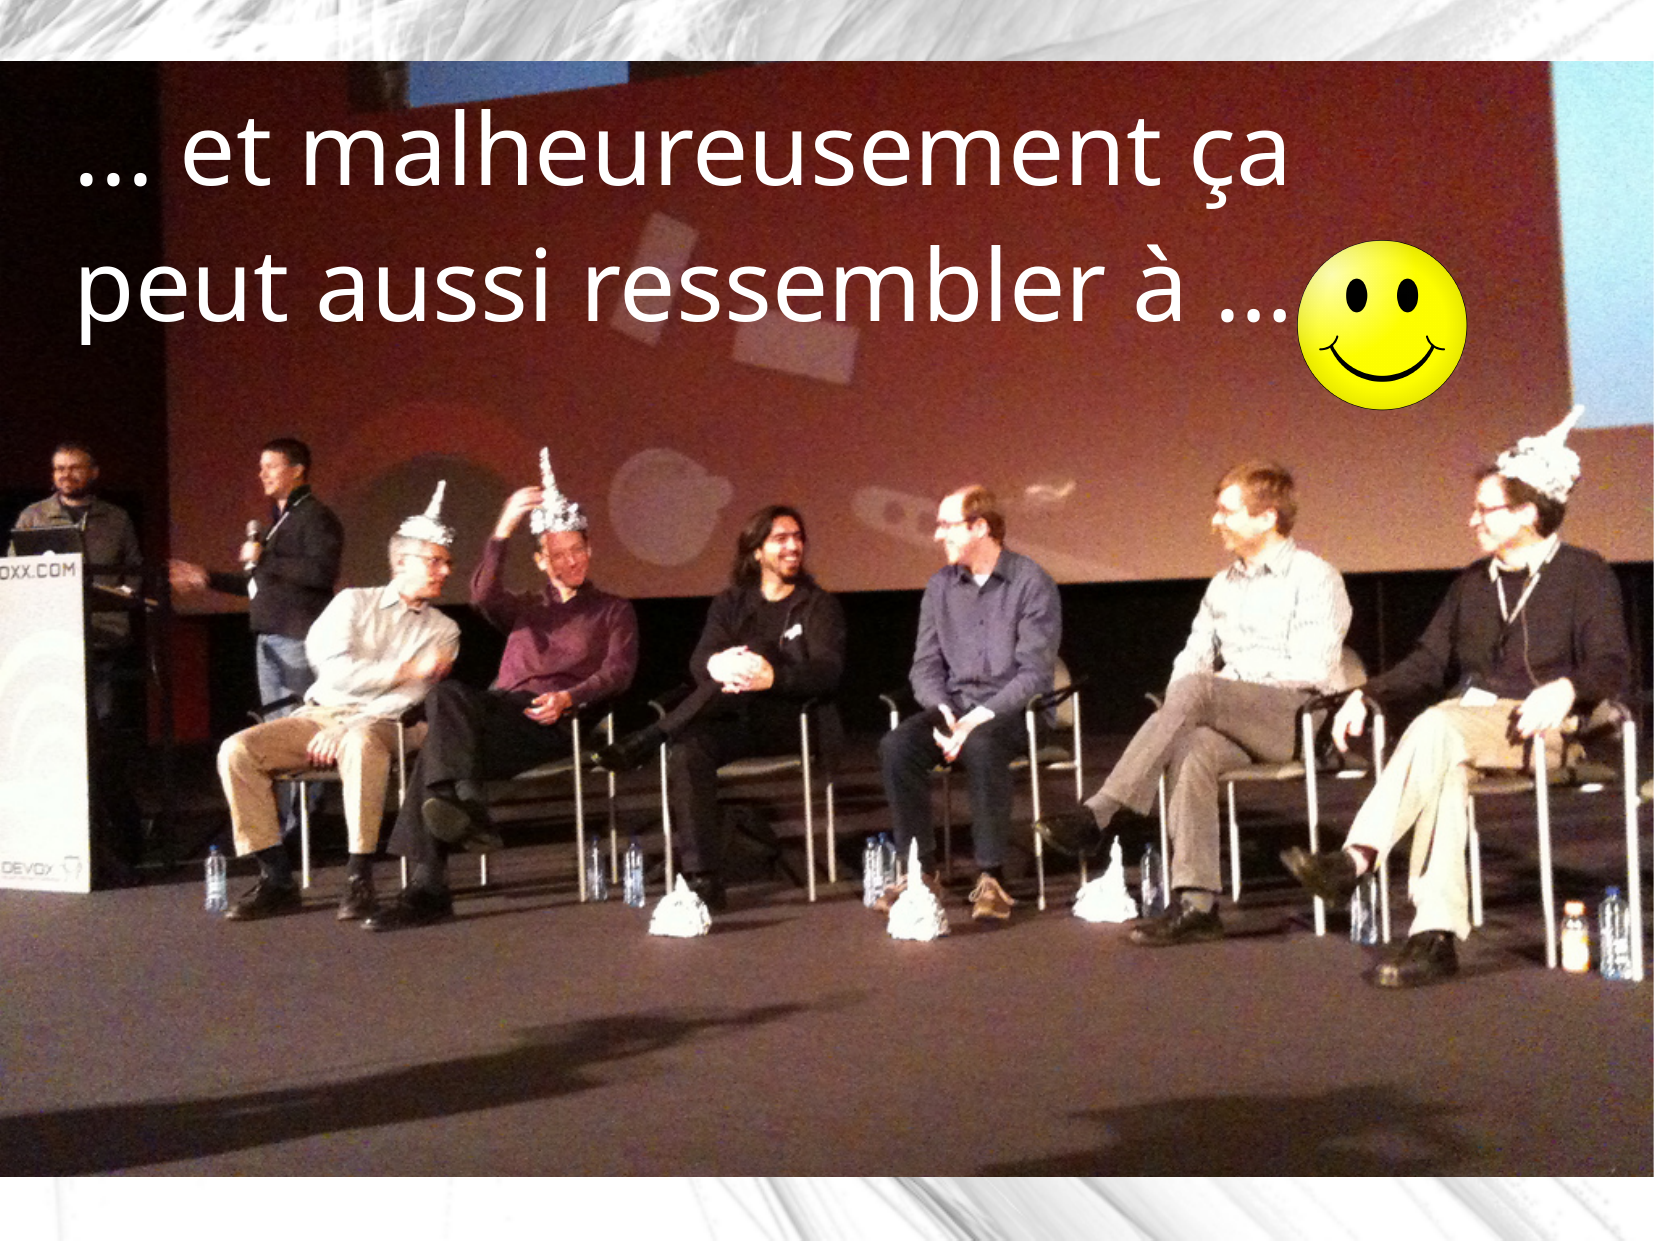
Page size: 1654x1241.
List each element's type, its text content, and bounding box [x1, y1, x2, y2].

picture [0, 0, 1654, 1241]
text_box ... et malheureusement ça peut aussi ressembler à … ça [59, 70, 1536, 399]
